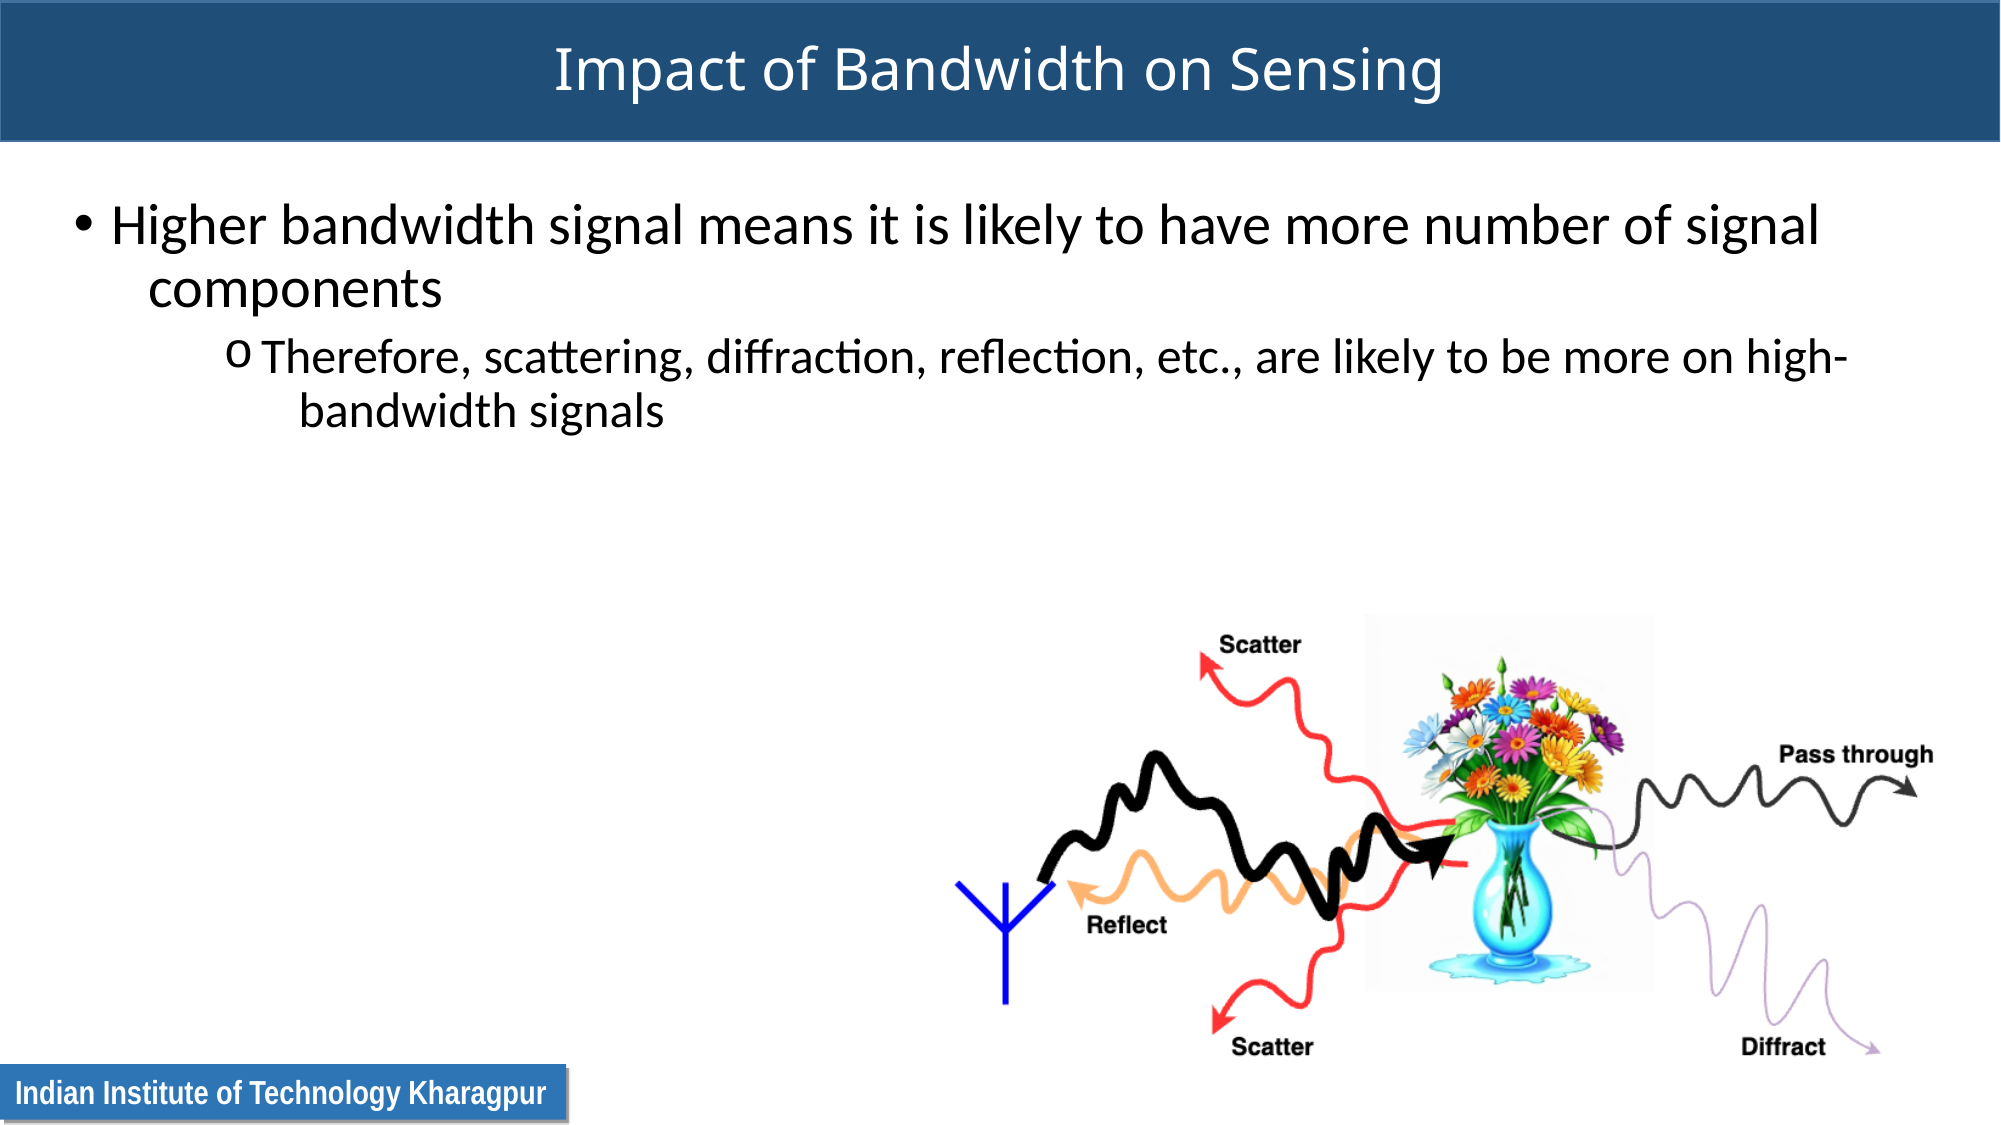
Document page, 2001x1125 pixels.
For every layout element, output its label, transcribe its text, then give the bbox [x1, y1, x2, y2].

picture [954, 614, 1955, 1065]
title Impact of Bandwidth on Sensing [0, 1, 2000, 141]
list Higher bandwidth signal means it is likely to have more number of signal components Therefore, scattering, diffraction, reflection, etc., are likely to be more on high-bandwidth signals [58, 186, 1954, 1065]
